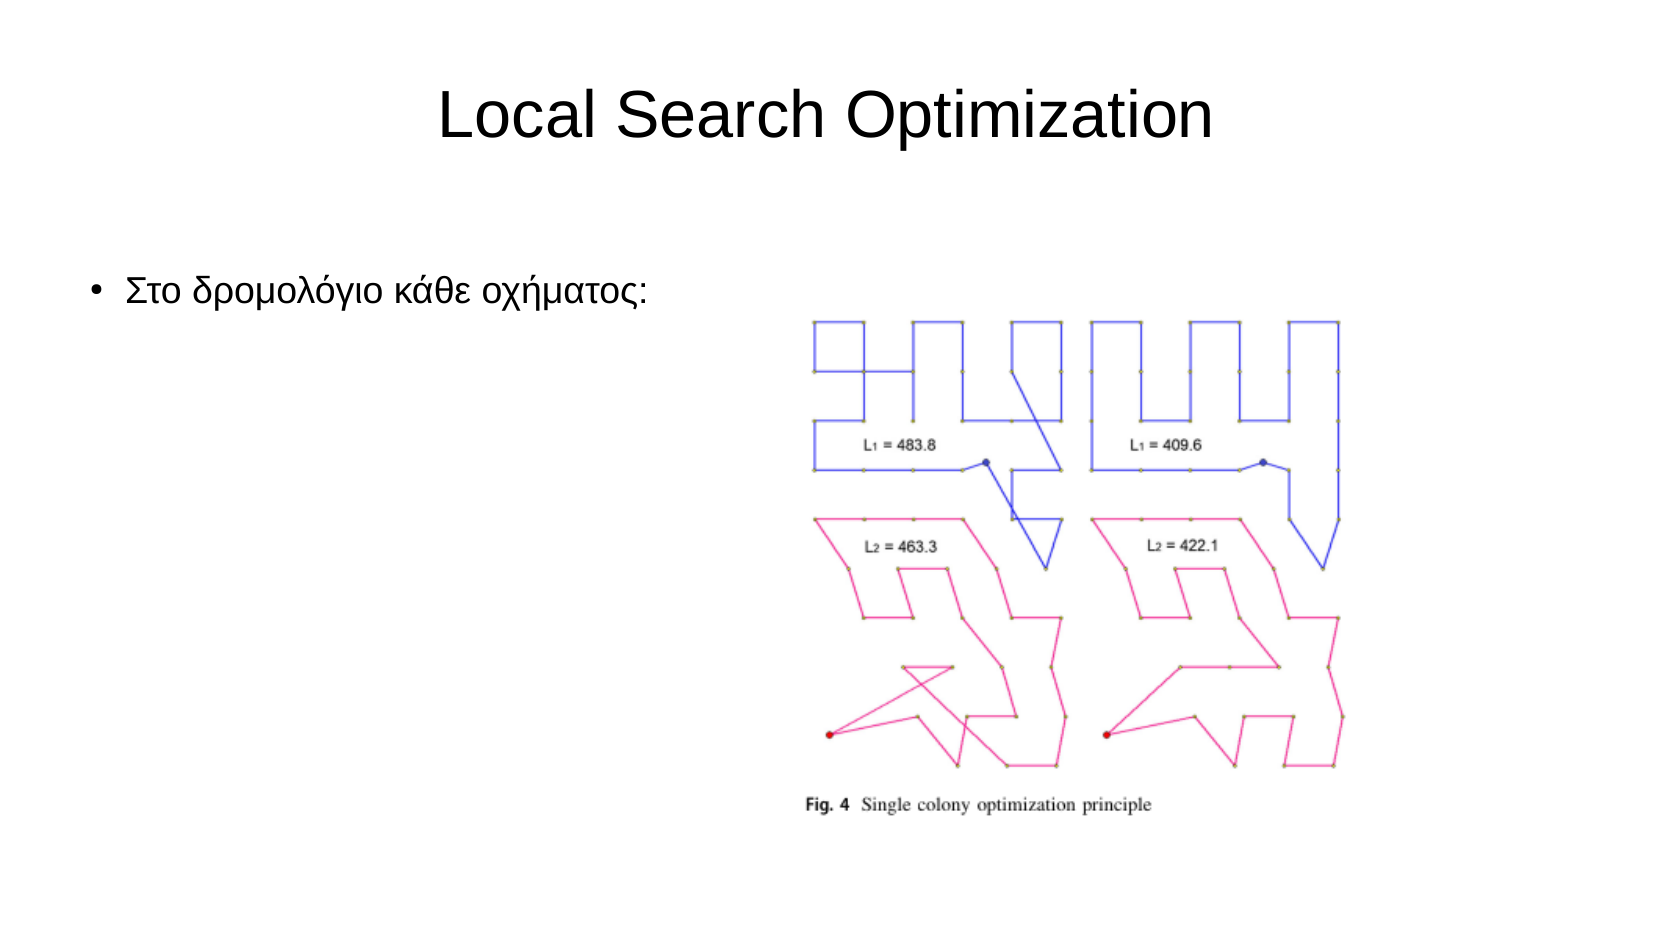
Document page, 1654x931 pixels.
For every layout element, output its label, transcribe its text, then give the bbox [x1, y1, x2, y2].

title Local Search Optimization [82, 37, 1571, 193]
picture [787, 413, 1366, 826]
text_box Στο δρομολόγιο κάθε οχήματος: [75, 262, 1576, 413]
